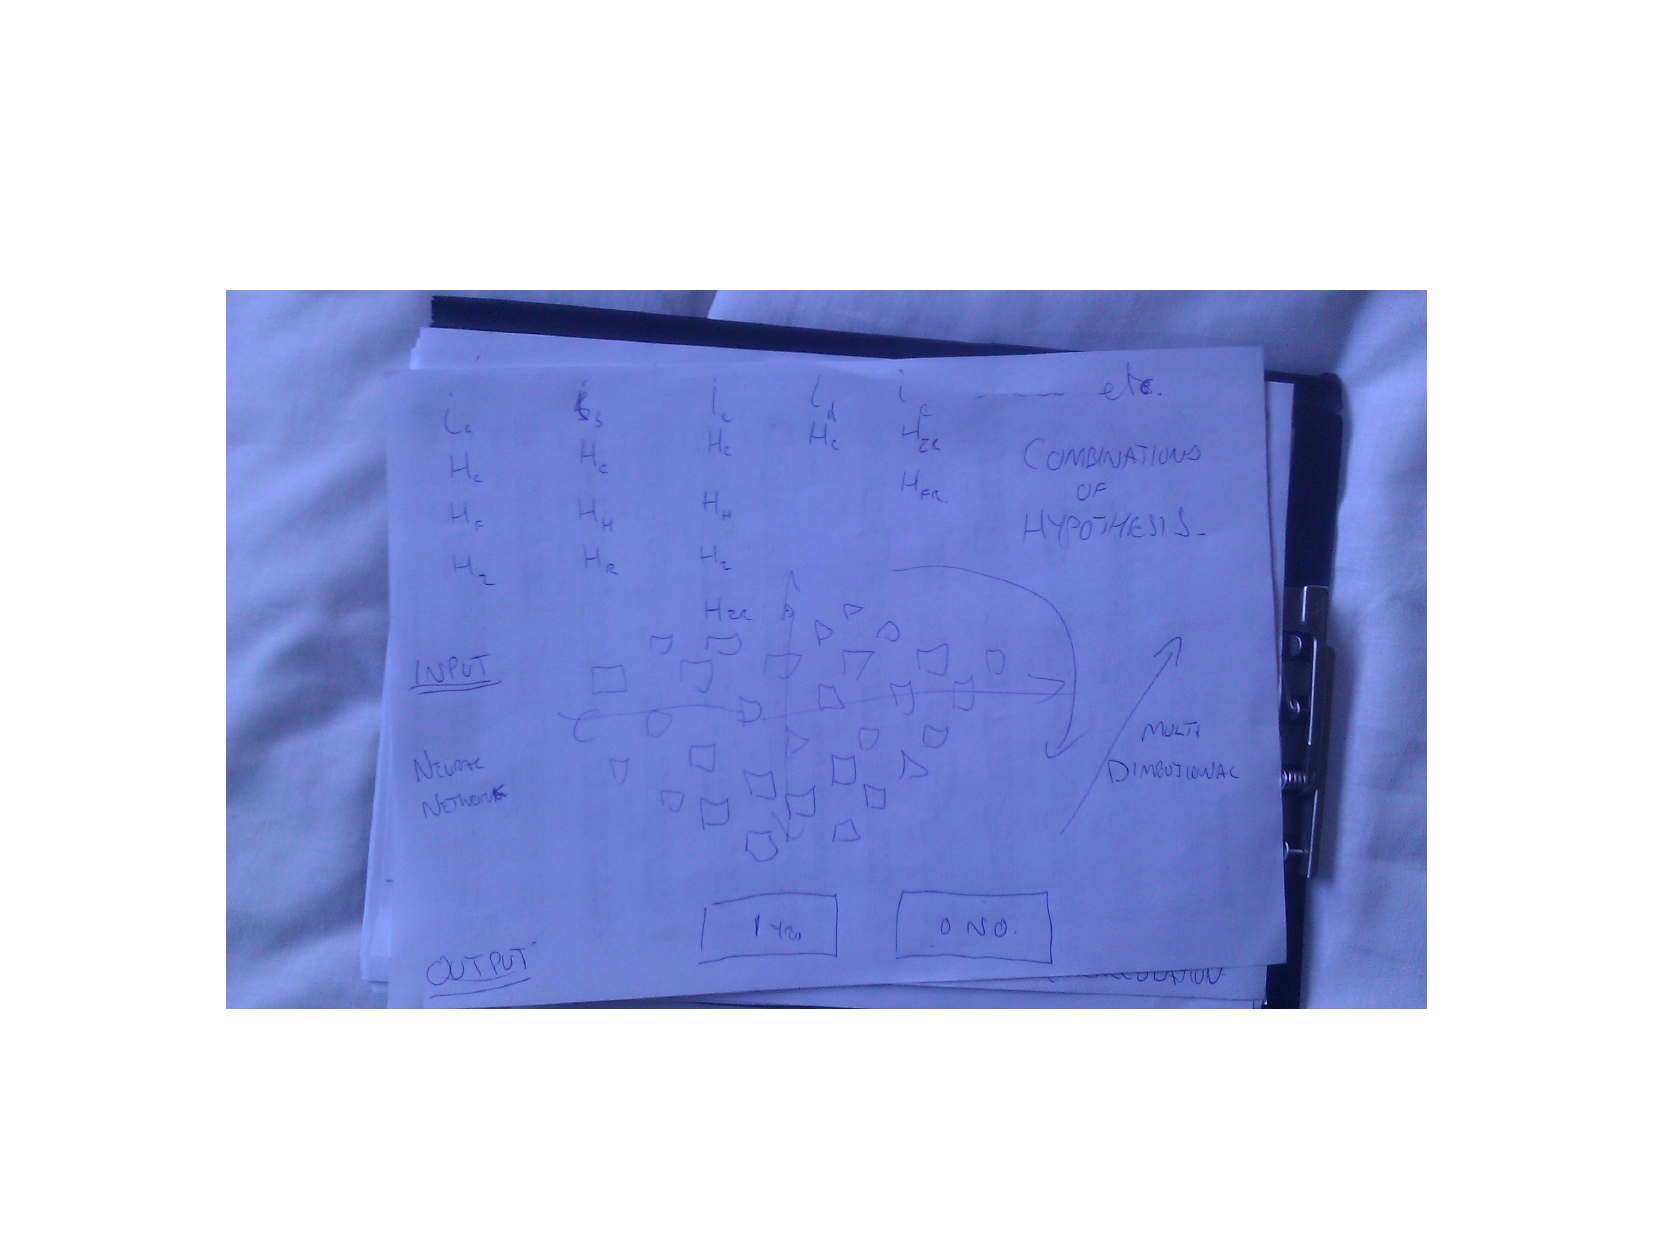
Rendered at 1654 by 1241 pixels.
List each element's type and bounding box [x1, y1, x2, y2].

picture [225, 289, 1427, 1009]
